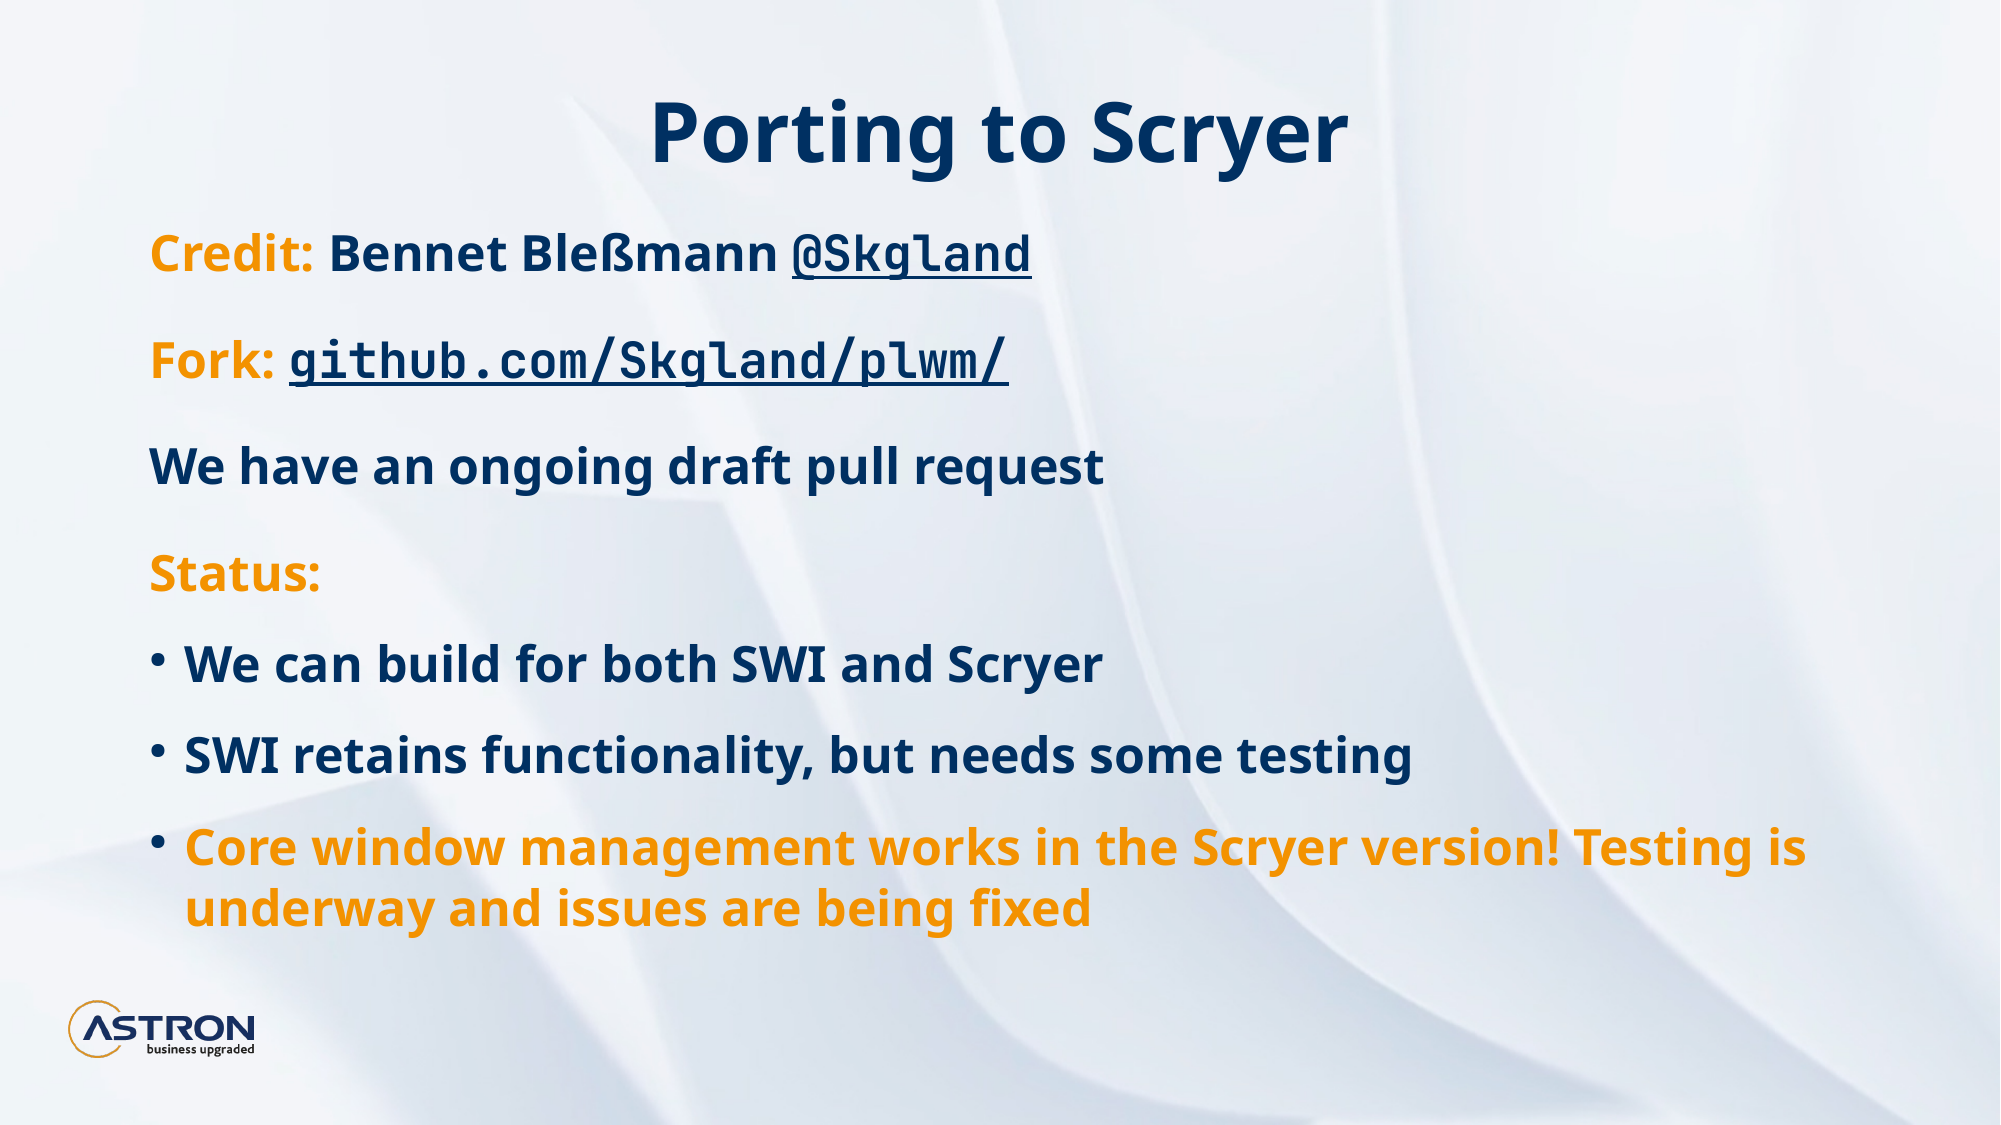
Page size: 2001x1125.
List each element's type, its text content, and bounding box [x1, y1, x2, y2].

title Porting to Scryer [133, 112, 1867, 189]
text_box Credit: Bennet Bleßmann @Skgland Fork: github.com/Skgland/plwm/ We have an ongoing draft pull request Status: We can build for both SWI and Scryer SWI retains functionality, but needs some testing Core window management works in the Scryer version! Testing is underway and issues are being fixed [134, 224, 1866, 937]
picture [0, 0, 2000, 1125]
